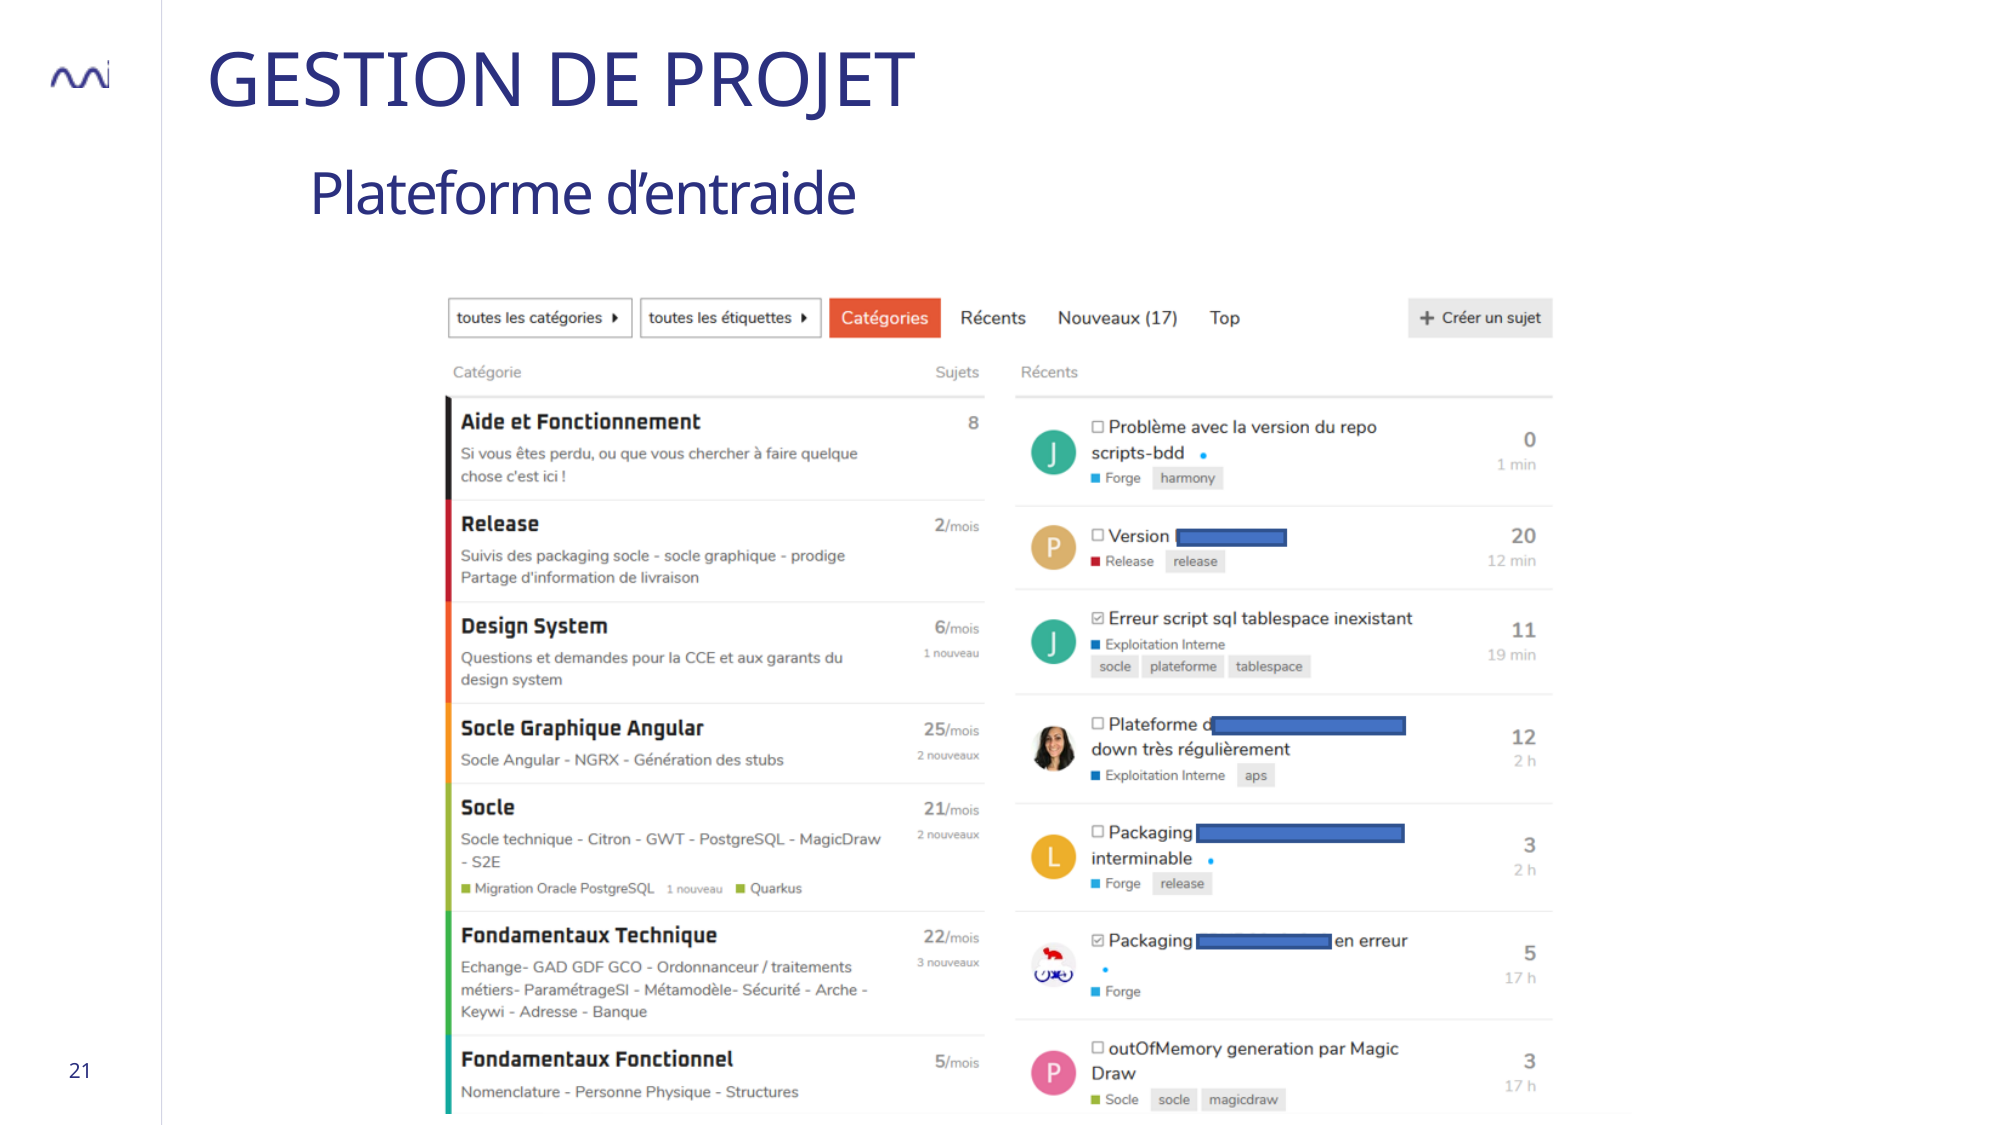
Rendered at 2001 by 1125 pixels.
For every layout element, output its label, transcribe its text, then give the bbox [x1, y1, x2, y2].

text_box Plateforme d’entraide [294, 161, 1685, 252]
text_box GESTION DE PROJET [191, 23, 1192, 130]
picture [368, 291, 1632, 1114]
text_box 21 [38, 1052, 123, 1091]
